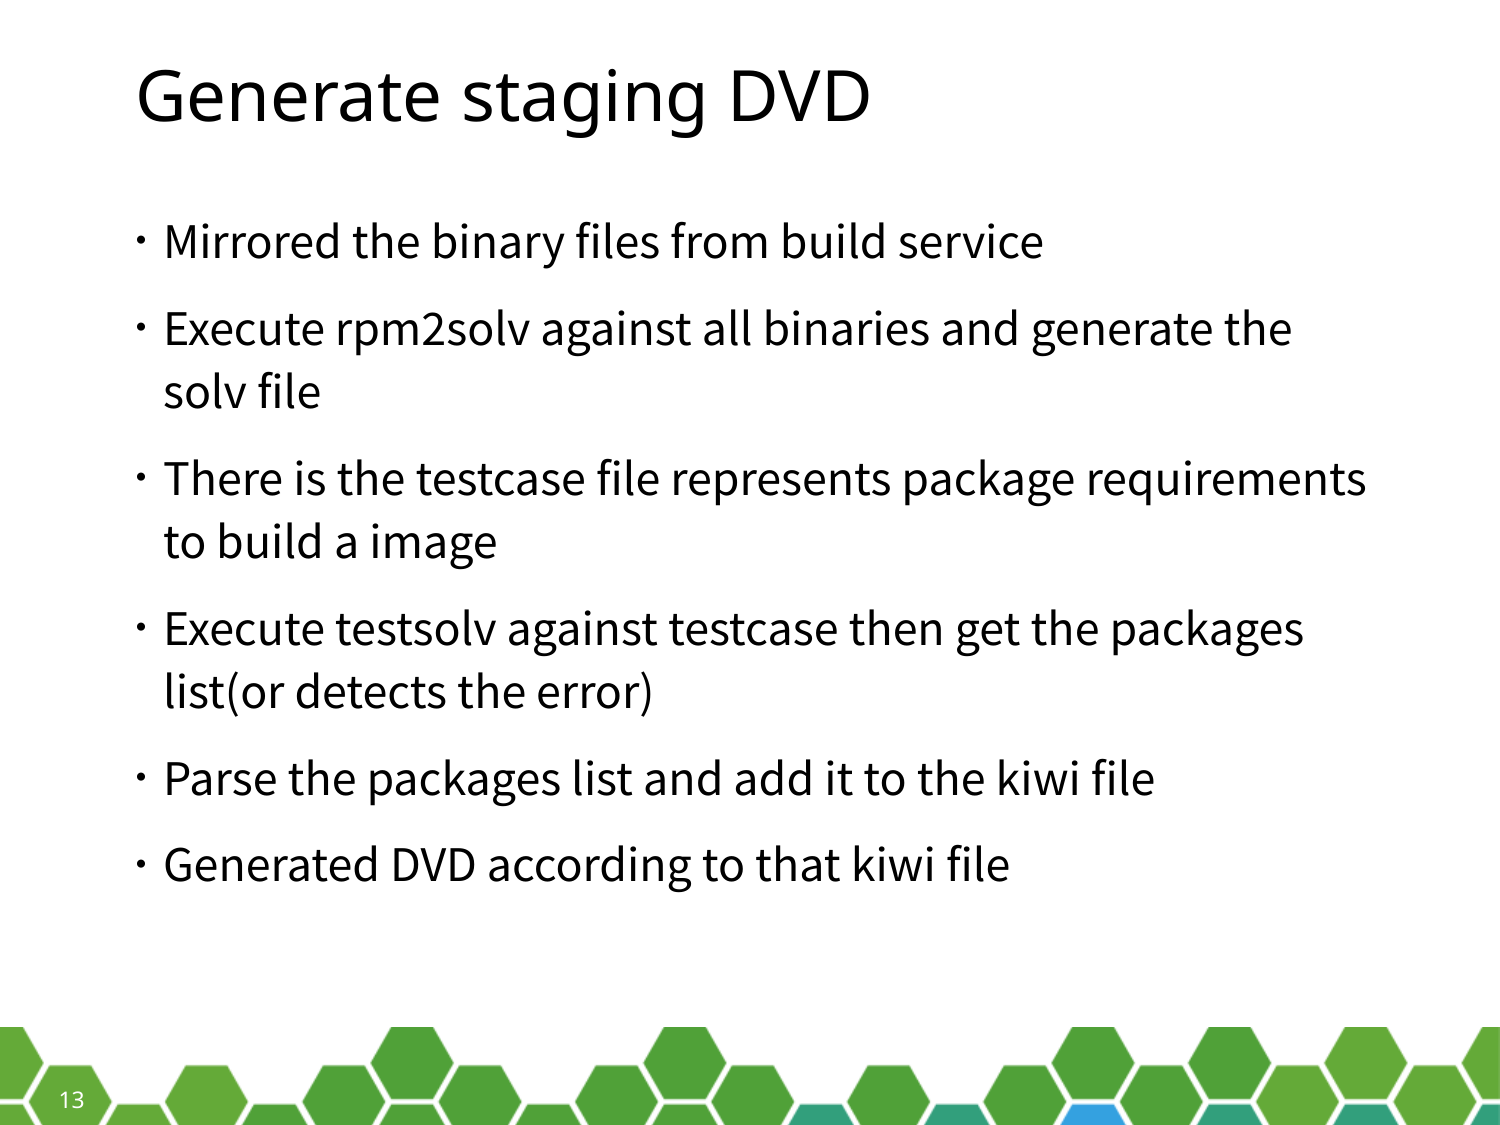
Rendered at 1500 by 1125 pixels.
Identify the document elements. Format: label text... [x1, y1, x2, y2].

title Generate staging DVD [135, 12, 1372, 175]
picture [0, 1027, 1500, 1125]
list Mirrored the binary files from build service Execute rpm2solv against all binaries and generate the solv file There is the testcase file represents package requirements to build a image Execute testsolv against testcase then get the packages list(or detects the error) Parse the packages list and add it to the kiwi file Generated DVD according to that kiwi file [135, 208, 1372, 862]
